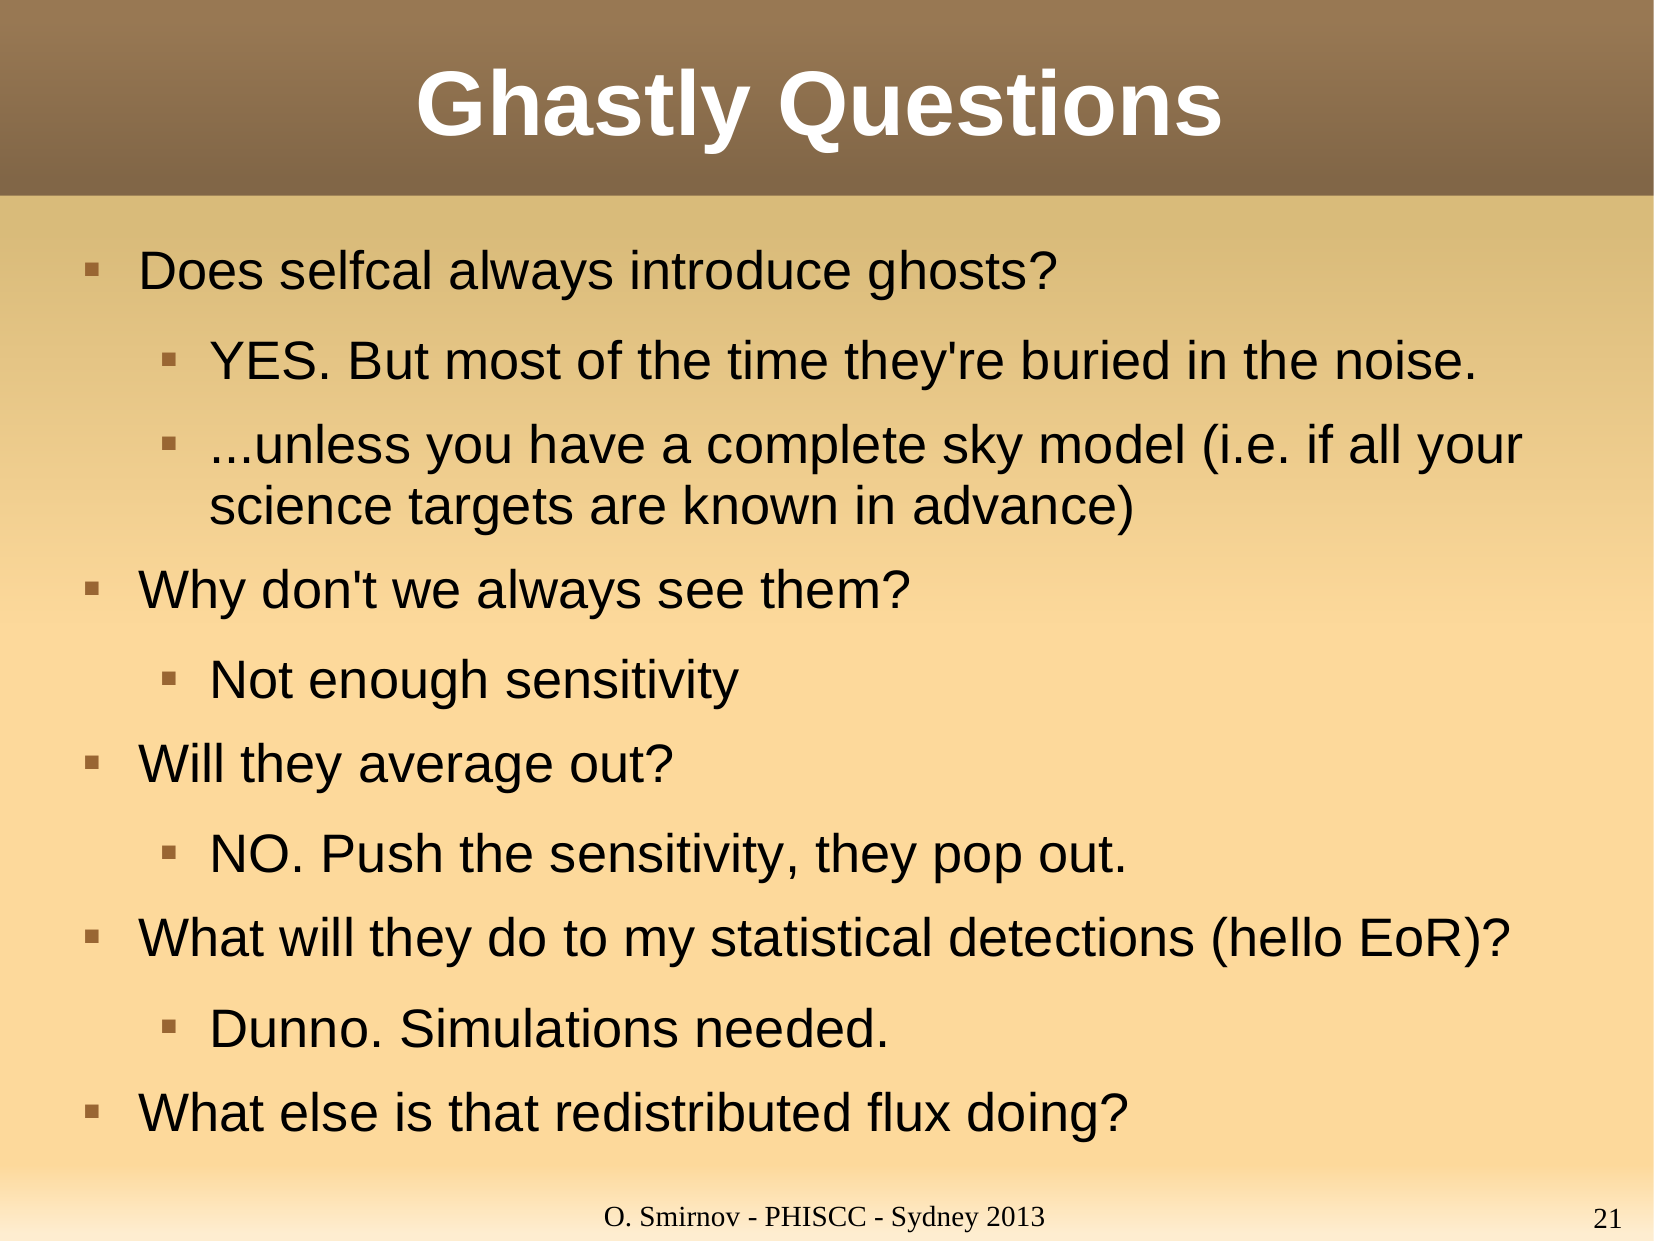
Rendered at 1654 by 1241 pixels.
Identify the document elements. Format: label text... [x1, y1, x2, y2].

title Ghastly Questions [76, 0, 1565, 208]
picture [0, 0, 1654, 1241]
list Does selfcal always introduce ghosts? YES. But most of the time they're buried in the noise. ...unless you have a complete sky model (i.e. if all your science targets are known in advance) Why don't we always see them? Not enough sensitivity Will they average out? NO. Push the sensitivity, they pop out. What will they do to my statistical detections (hello EoR)? Dunno. Simulations needed. What else is that redistributed flux doing? [67, 240, 1556, 1143]
